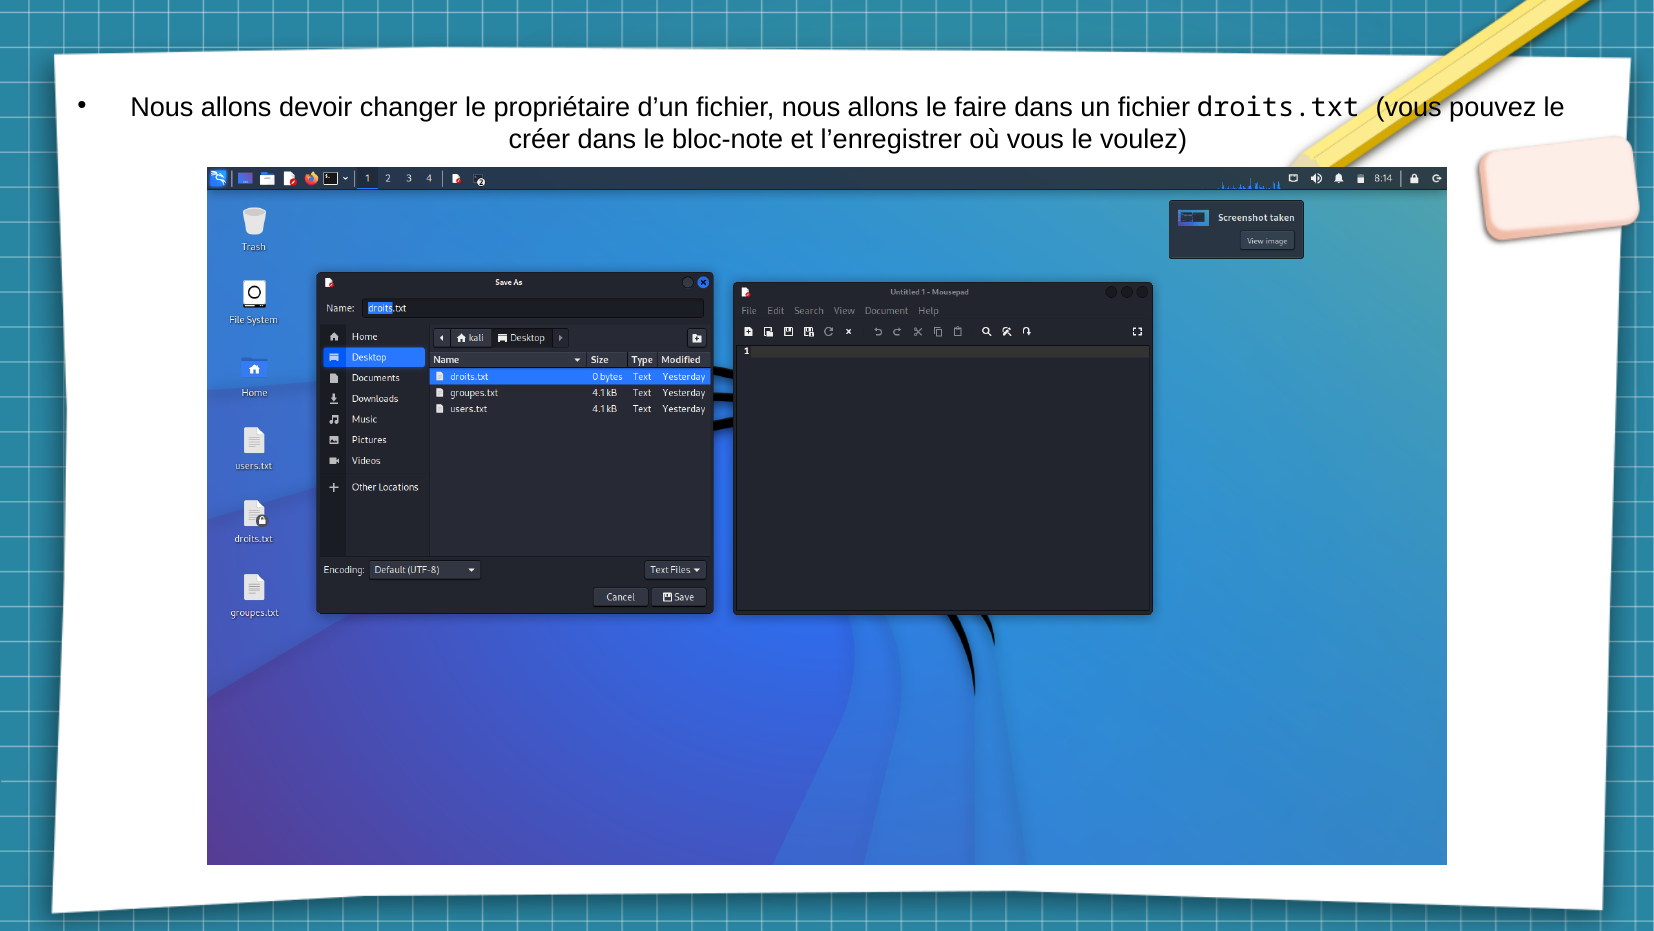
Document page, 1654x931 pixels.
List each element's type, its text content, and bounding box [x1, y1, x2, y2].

picture [0, 0, 1654, 931]
title Nous allons devoir changer le propriétaire d’un fichier, nous allons le faire dans un fichier droits.txt (vous pouvez le créer dans le bloc-note et l’enregistrer où vous le voulez) [59, 74, 1565, 168]
